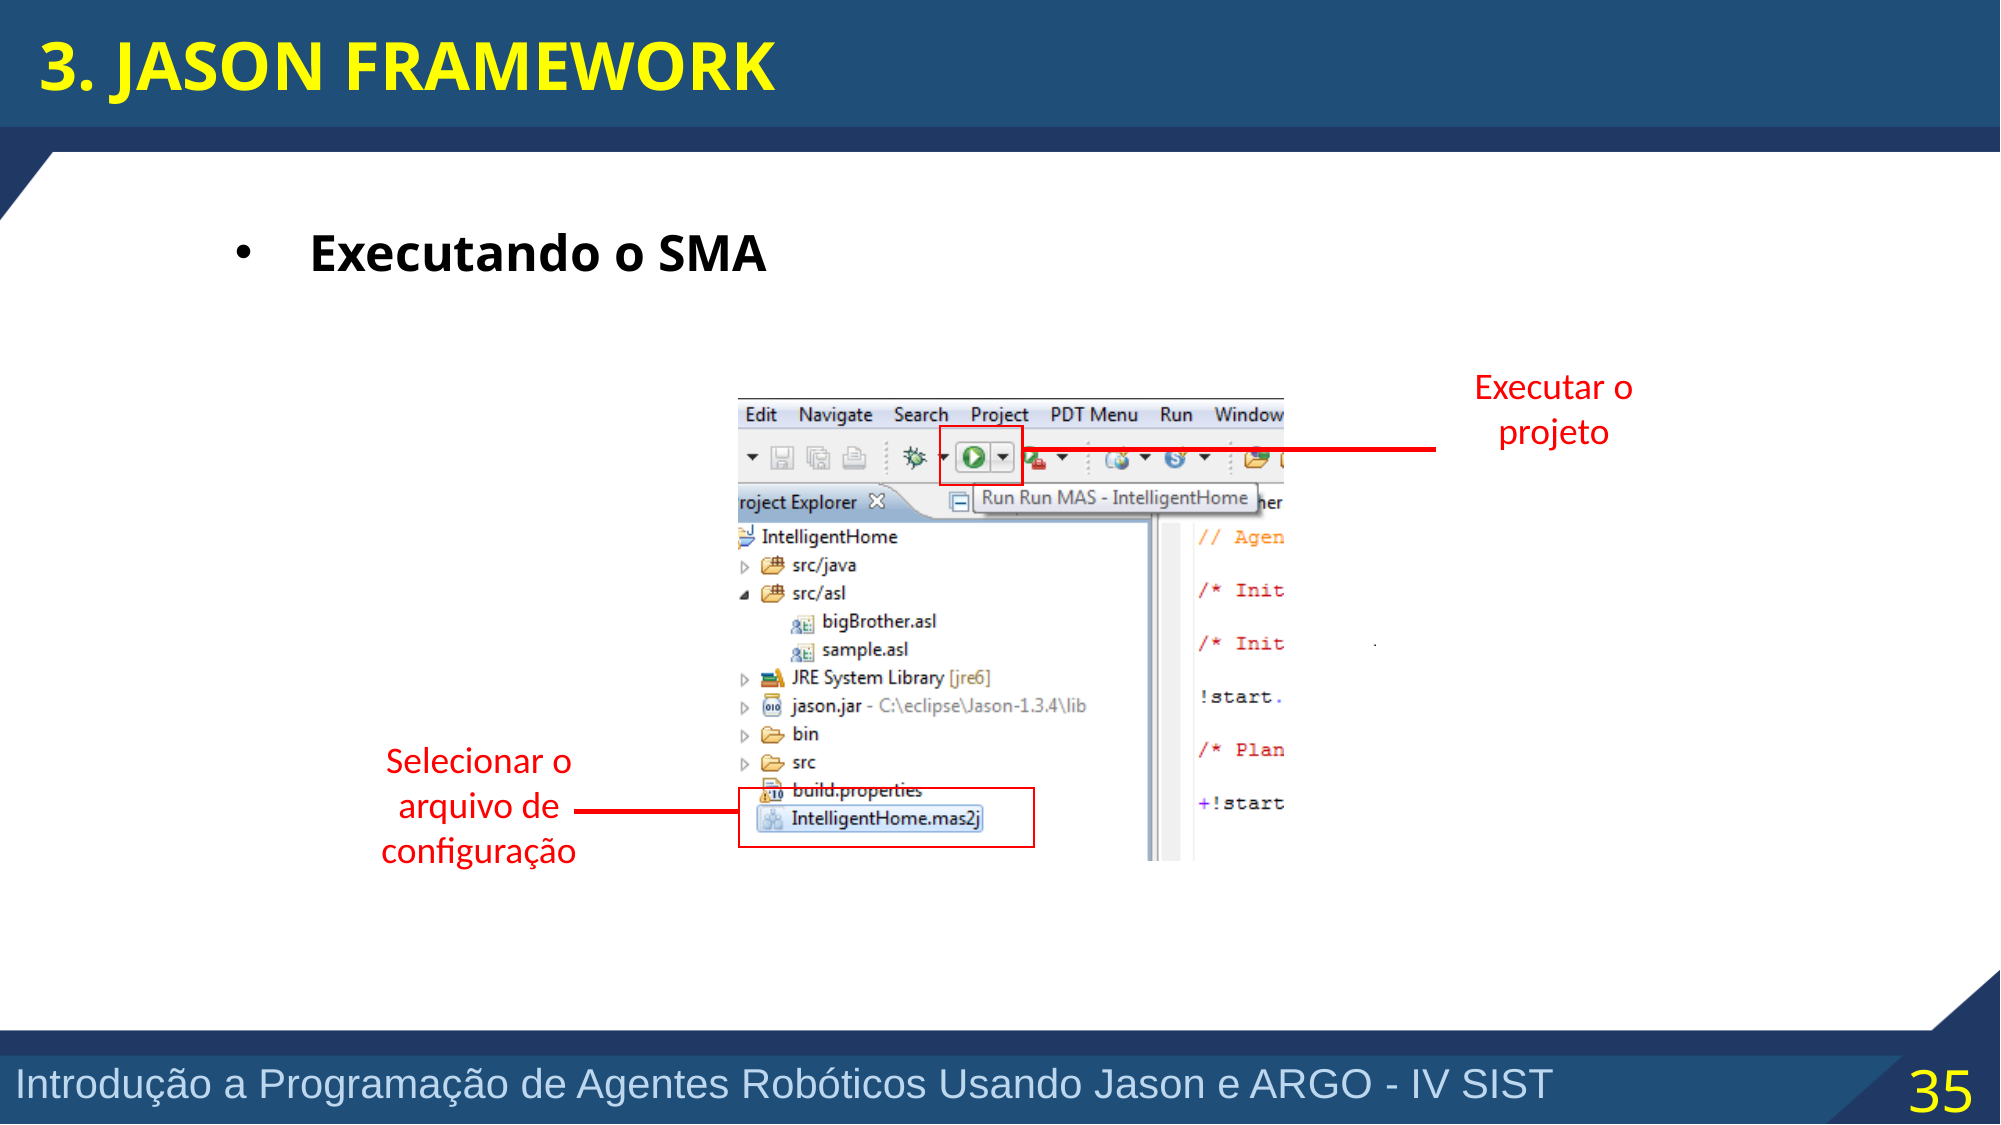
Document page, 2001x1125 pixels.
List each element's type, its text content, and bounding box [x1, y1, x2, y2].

picture [0, 0, 2000, 1124]
text_box 3. JASON FRAMEWORK [24, 16, 2000, 112]
text_box Executando o SMA [220, 214, 1496, 290]
text_box Executar o projeto [1435, 354, 1673, 460]
text_box Selecionar o arquivo de configuração [361, 728, 598, 879]
